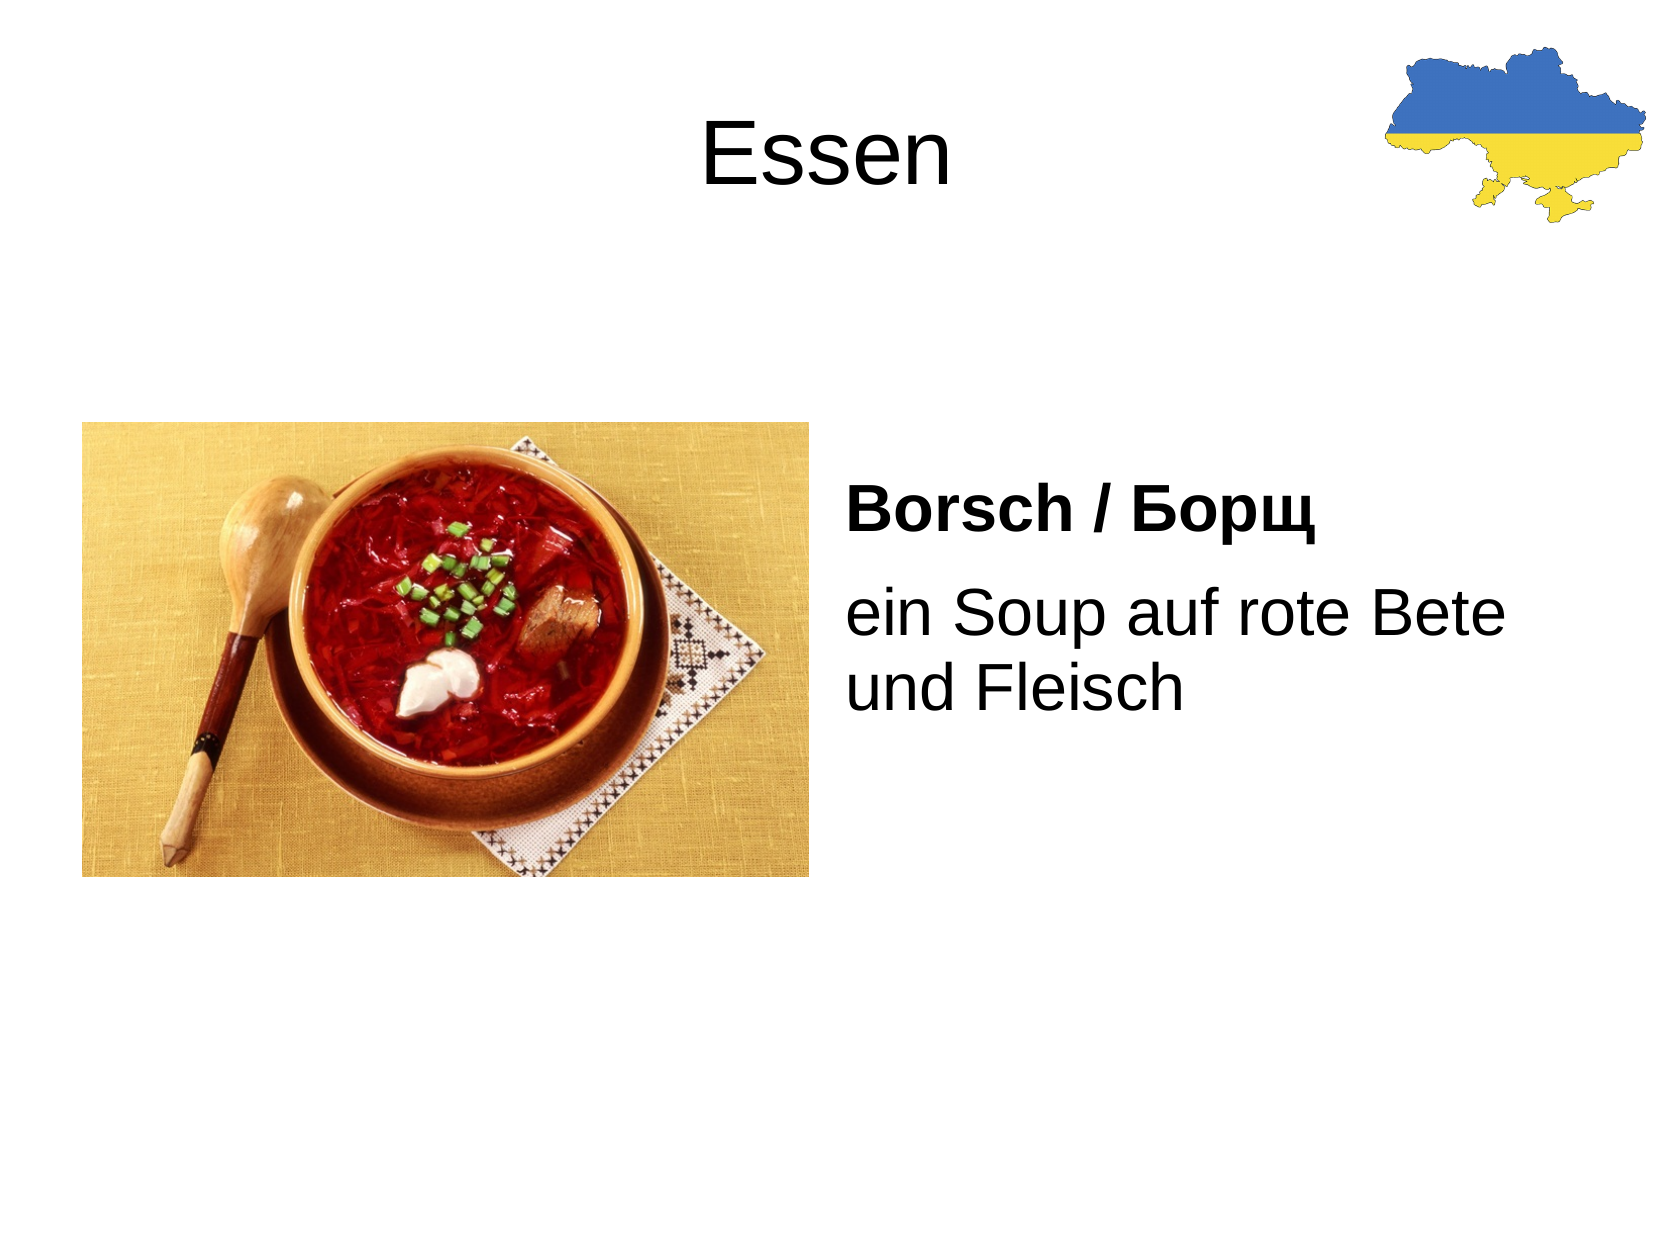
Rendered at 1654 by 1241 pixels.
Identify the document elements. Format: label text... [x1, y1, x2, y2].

title Essen [82, 49, 1379, 257]
picture [82, 422, 809, 877]
list Borsch / Борщ ein Soup auf rote Bete und Fleisch [845, 290, 1572, 1010]
picture [1379, 0, 1653, 270]
